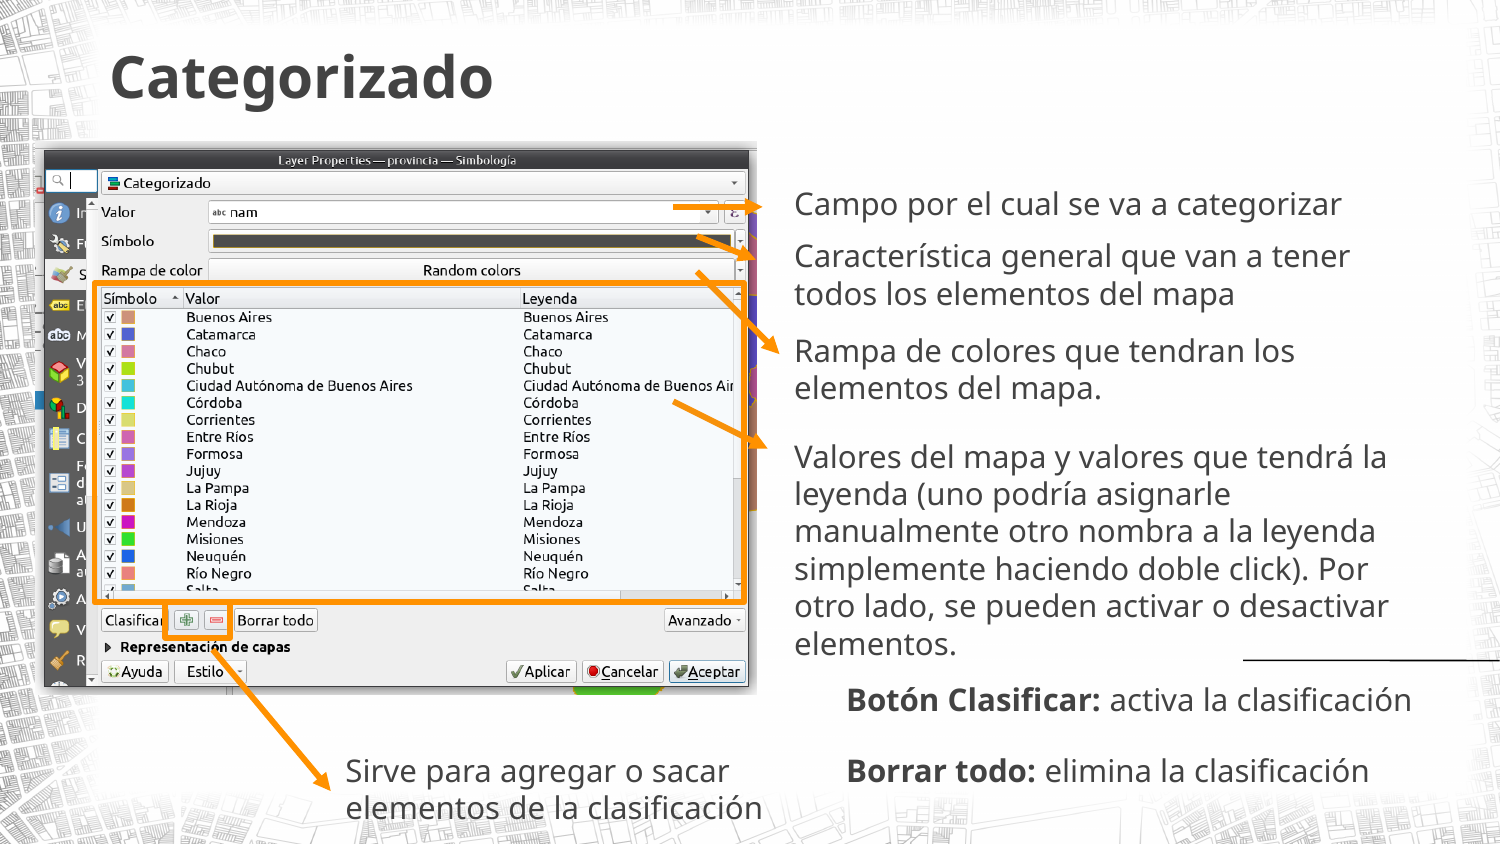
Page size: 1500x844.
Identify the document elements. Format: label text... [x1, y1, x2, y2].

text_box Característica general que van a tener todos los elementos del mapa [779, 228, 1453, 319]
text_box Categorizado [94, 33, 562, 118]
text_box Borrar todo: elimina la clasificación [831, 743, 1430, 844]
text_box Rampa de colores que tendran los elementos del mapa. [779, 323, 1453, 414]
text_box [94, 283, 745, 638]
text_box Sirve para agregar o sacar elementos de la clasificación [330, 743, 831, 844]
text_box Botón Clasificar: activa la clasificación [831, 672, 1453, 801]
text_box Campo por el cual se va a categorizar [779, 176, 1453, 228]
text_box Valores del mapa y valores que tendrá la leyenda (uno podría asignarle manualmente otro nombra a la leyenda simplemente haciendo doble click). Por otro lado, se pueden activar o desactivar elementos. [779, 429, 1453, 632]
picture [0, 0, 1500, 844]
